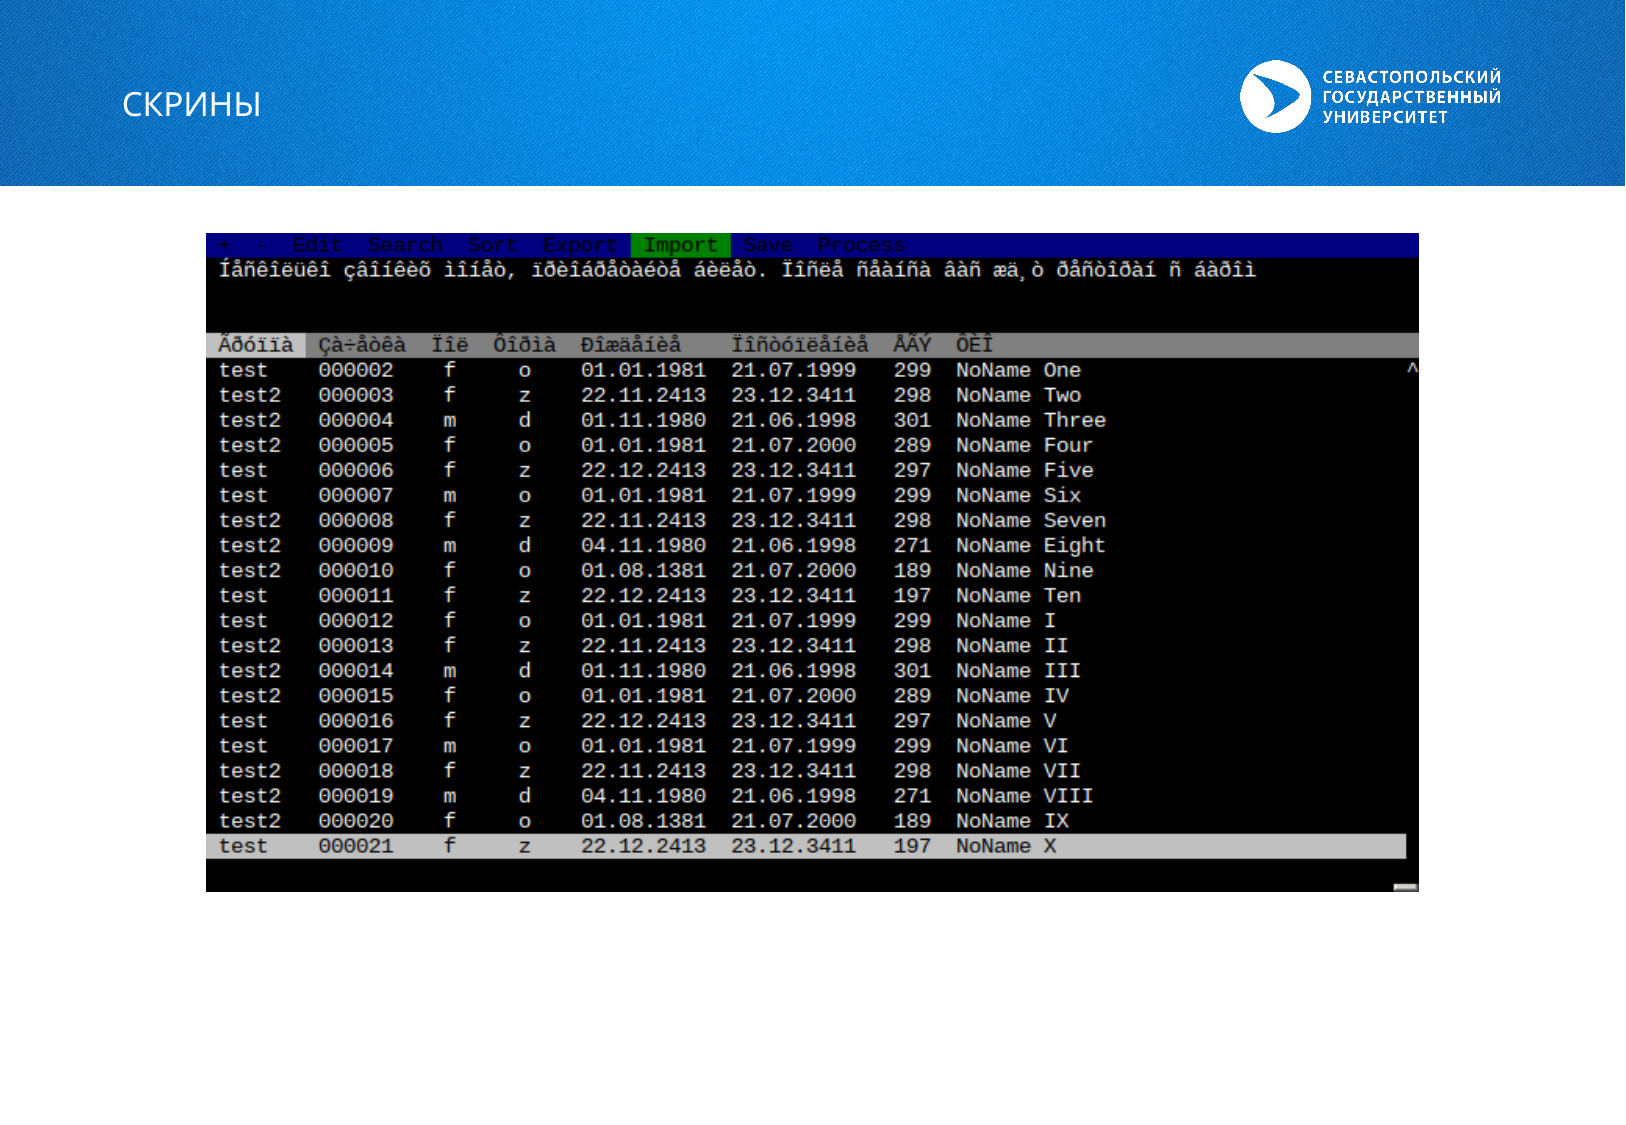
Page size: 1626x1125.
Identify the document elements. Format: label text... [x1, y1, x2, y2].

picture [206, 233, 1419, 892]
picture [0, 0, 1625, 186]
text_box СКРИНЫ [107, 80, 1012, 131]
